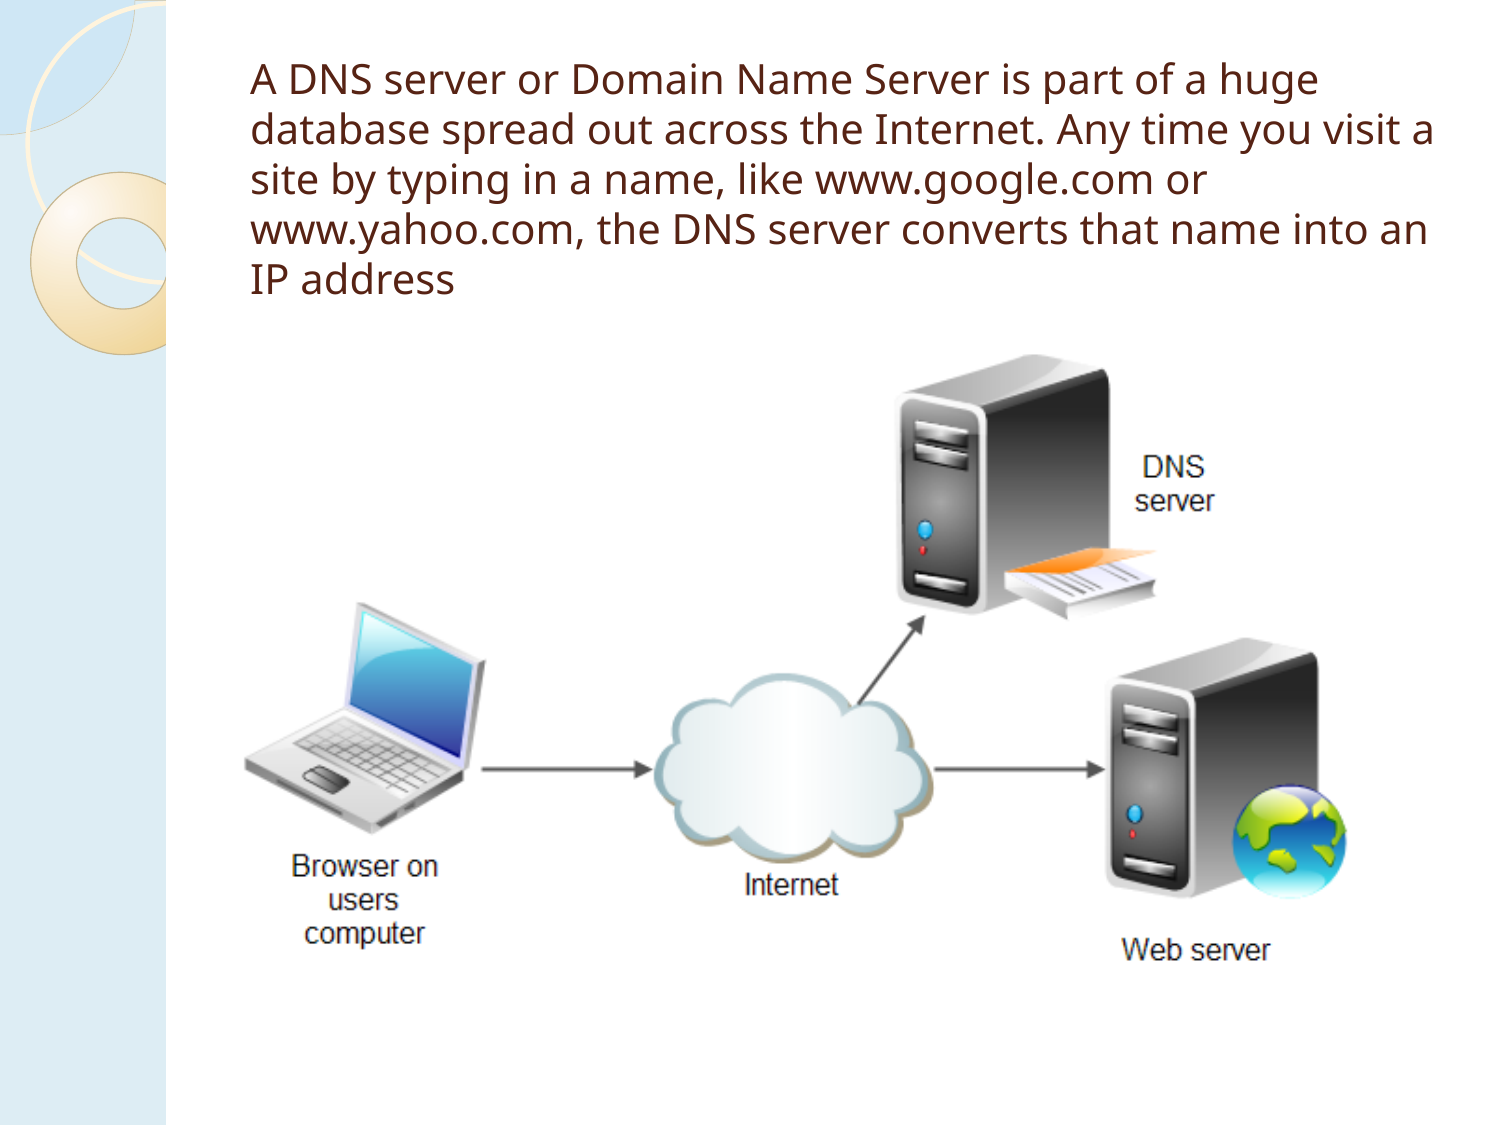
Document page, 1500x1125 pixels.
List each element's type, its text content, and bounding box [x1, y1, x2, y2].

title A DNS server or Domain Name Server is part of a huge database spread out across the Internet. Any time you visit a site by typing in a name, like www.google.com or www.yahoo.com, the DNS server converts that name into an IP address [235, 45, 1466, 325]
picture [200, 312, 1392, 1013]
